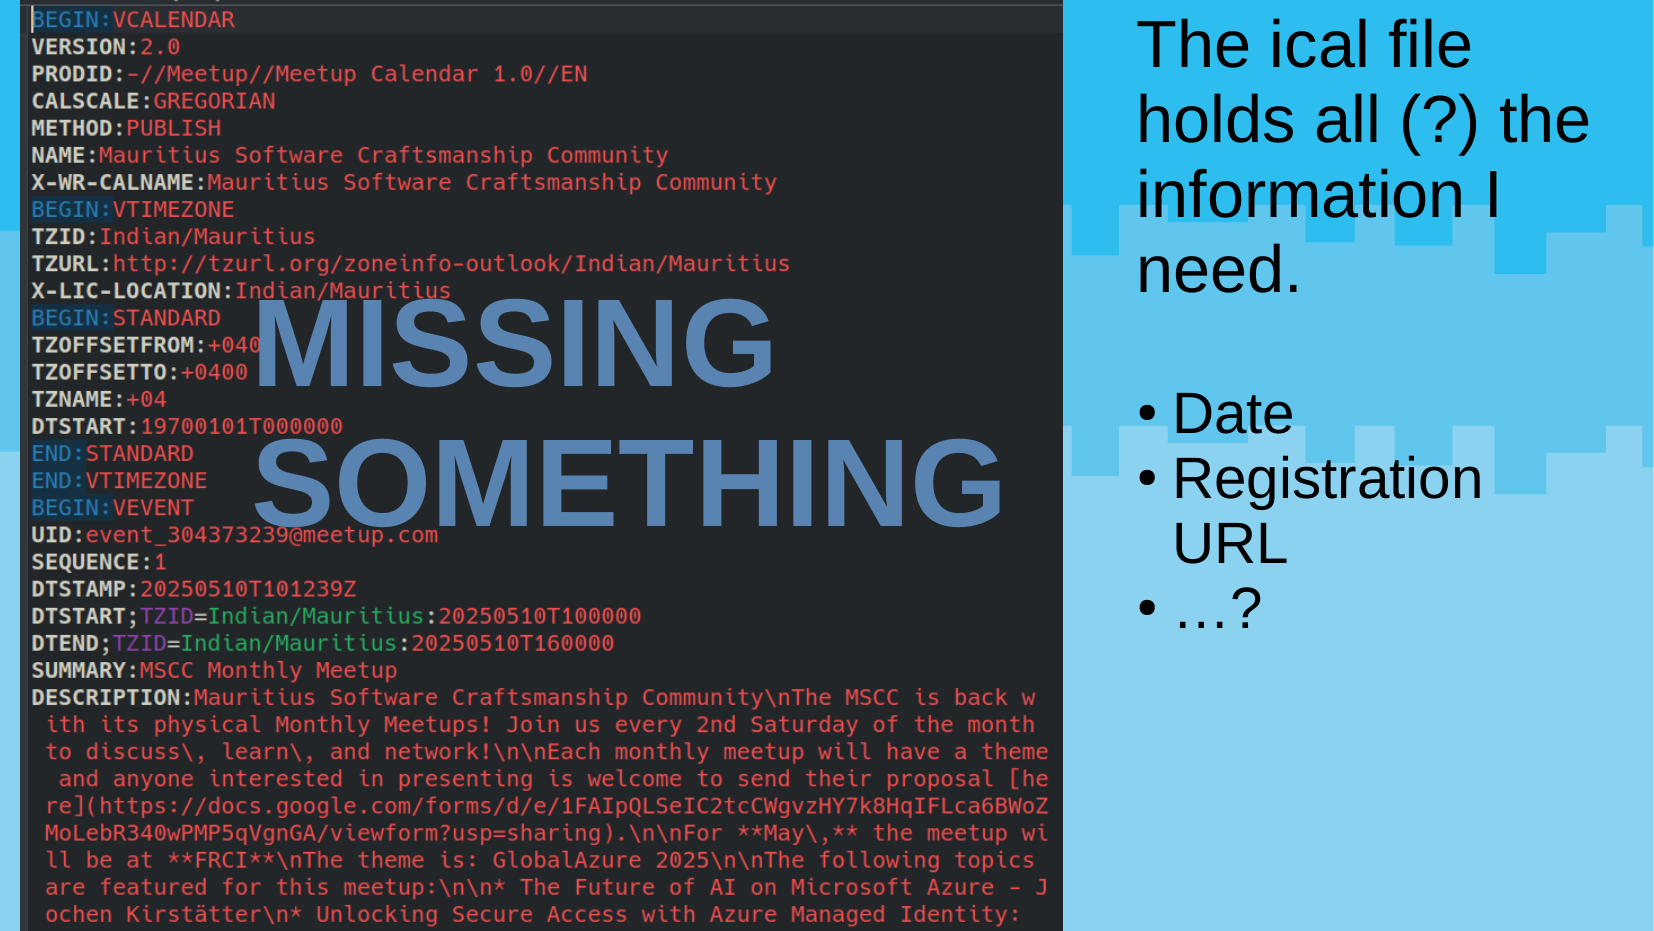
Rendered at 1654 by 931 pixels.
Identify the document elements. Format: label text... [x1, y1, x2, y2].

text_box The ical file holds all (?) the information I need. Date Registration URL …? [1122, 0, 1625, 916]
picture [0, 0, 1654, 931]
text_box MISSING SOMETHING [236, 265, 1447, 700]
